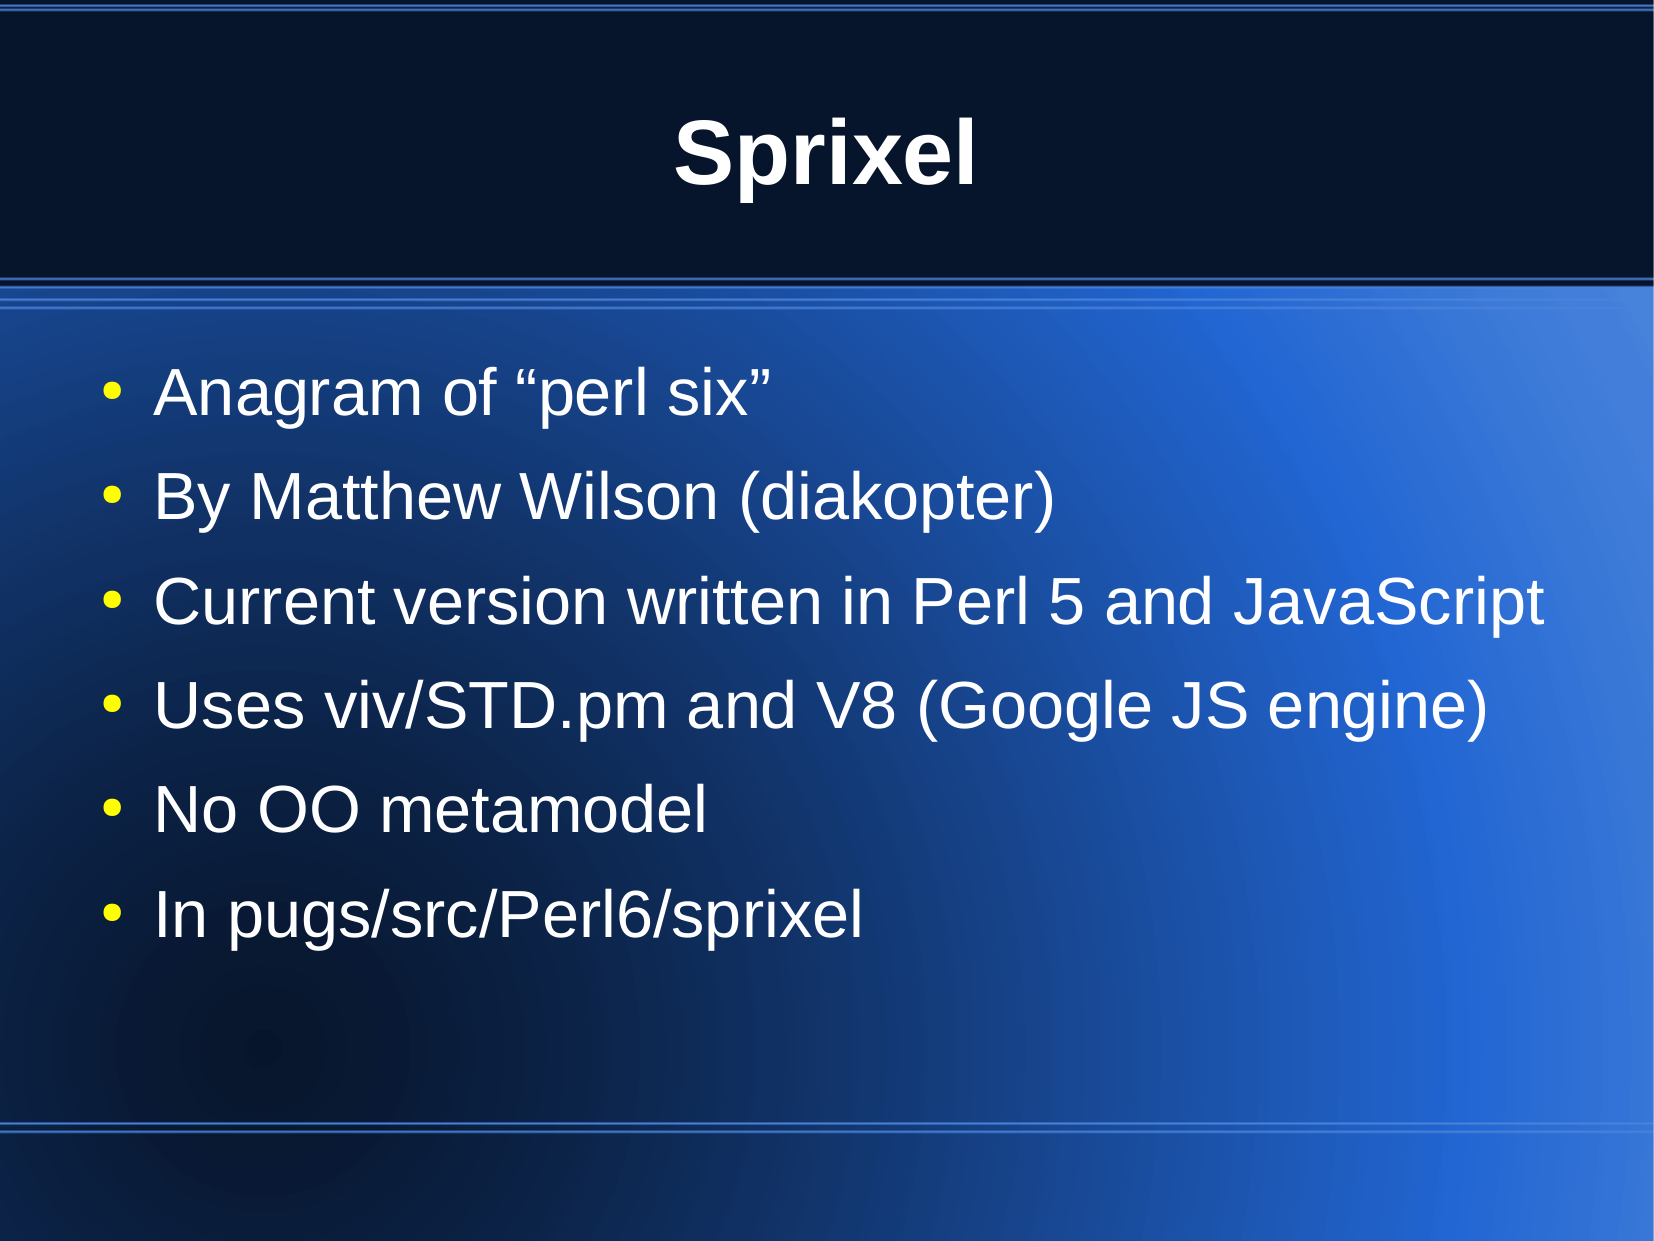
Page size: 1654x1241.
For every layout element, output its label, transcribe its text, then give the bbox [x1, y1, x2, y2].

picture [0, 0, 1654, 1241]
list Anagram of “perl six” By Matthew Wilson (diakopter) Current version written in Perl 5 and JavaScript Uses viv/STD.pm and V8 (Google JS engine) No OO metamodel In pugs/src/Perl6/sprixel [82, 355, 1571, 1159]
title Sprixel [82, 56, 1571, 250]
